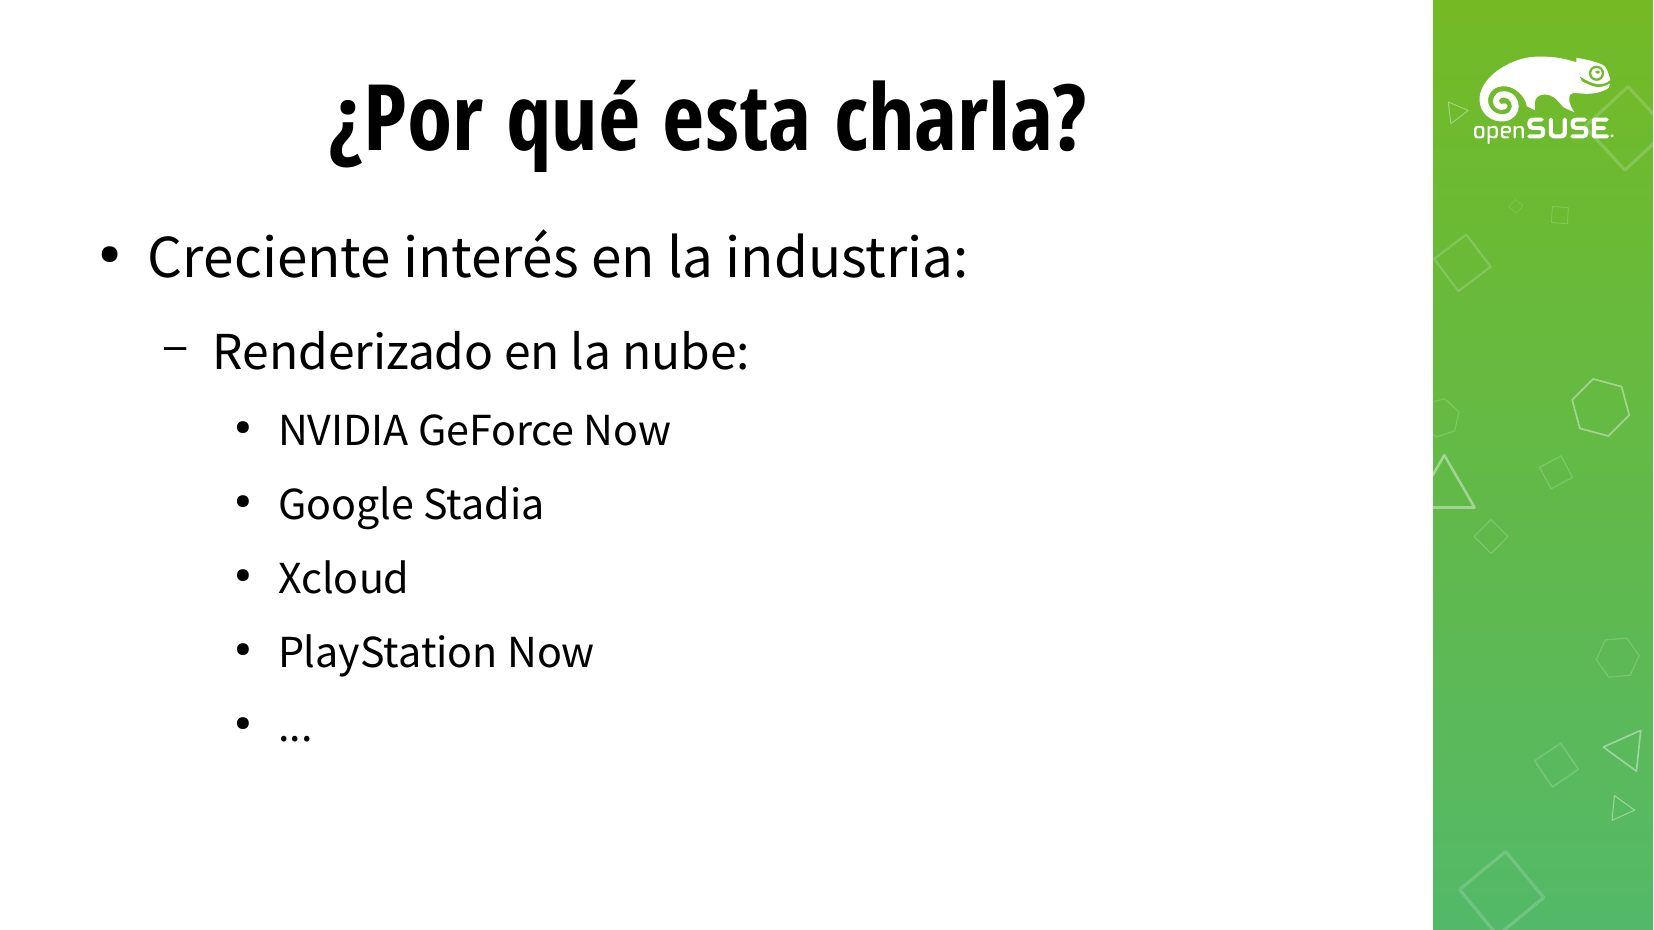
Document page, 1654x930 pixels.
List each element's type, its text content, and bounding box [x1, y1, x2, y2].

title ¿Por qué esta charla? [82, 37, 1336, 193]
list Creciente interés en la industria: Renderizado en la nube: NVIDIA GeForce Now Google Stadia Xcloud PlayStation Now ... [82, 217, 1336, 757]
